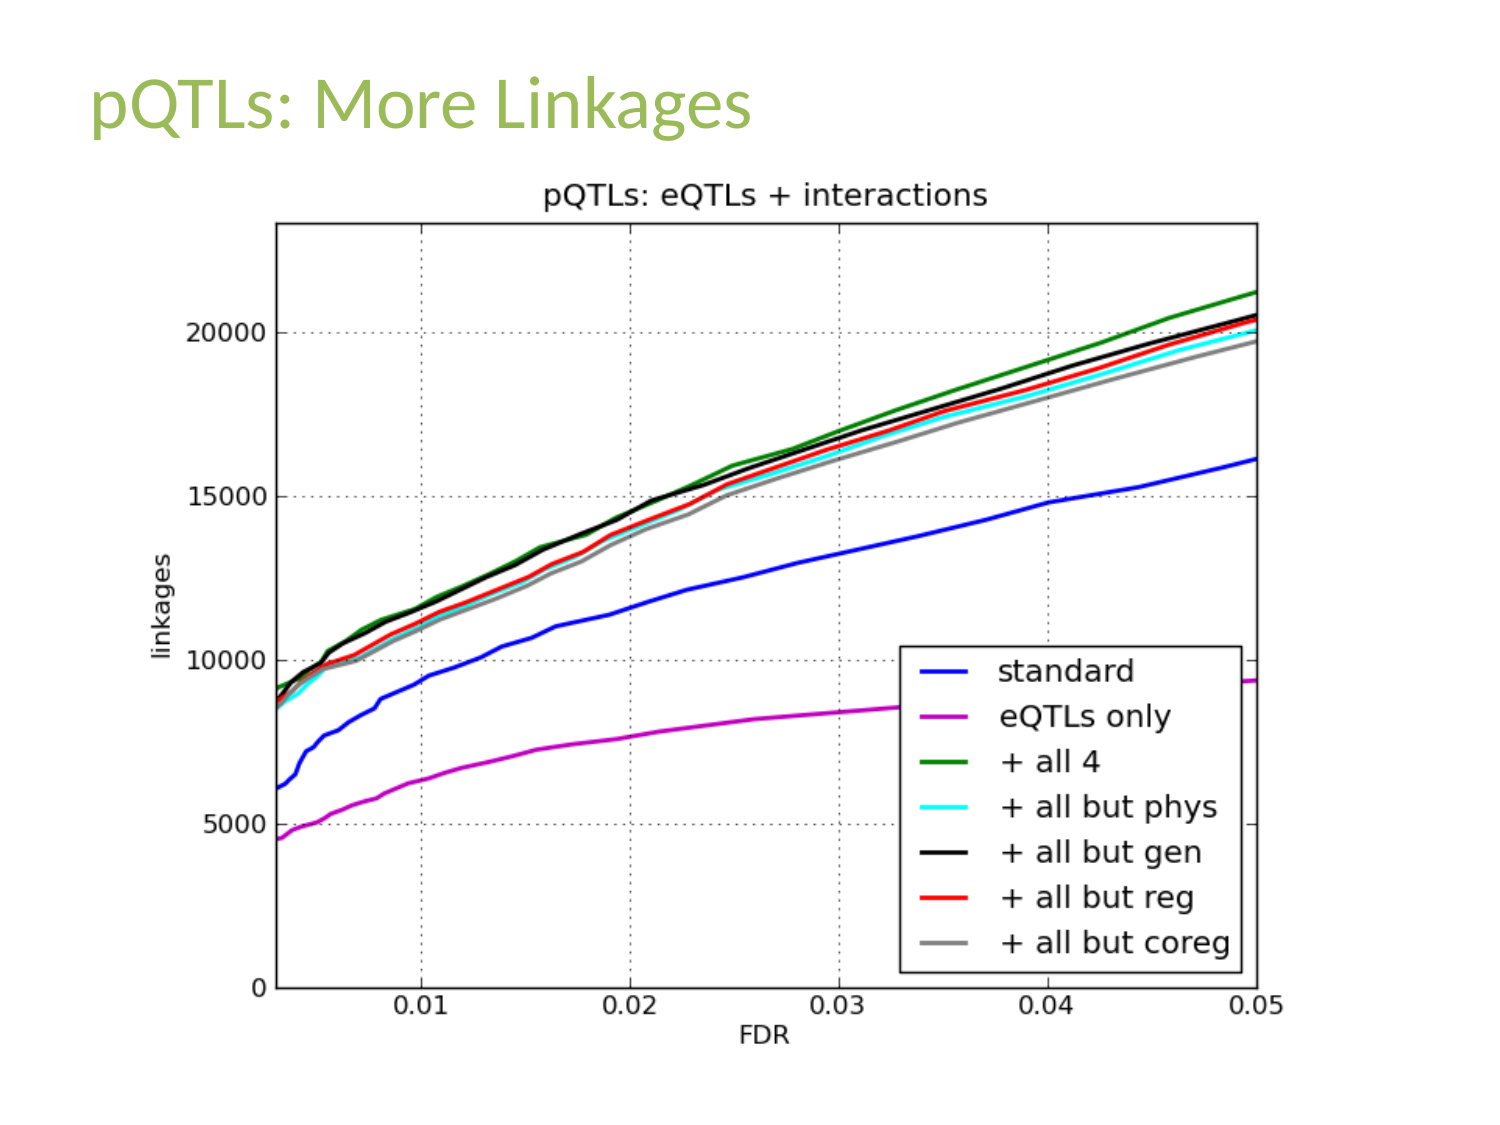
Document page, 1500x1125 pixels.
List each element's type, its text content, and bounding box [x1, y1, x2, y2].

text_box pQTLs: More Linkages [74, 45, 1425, 153]
picture [117, 153, 1383, 1083]
